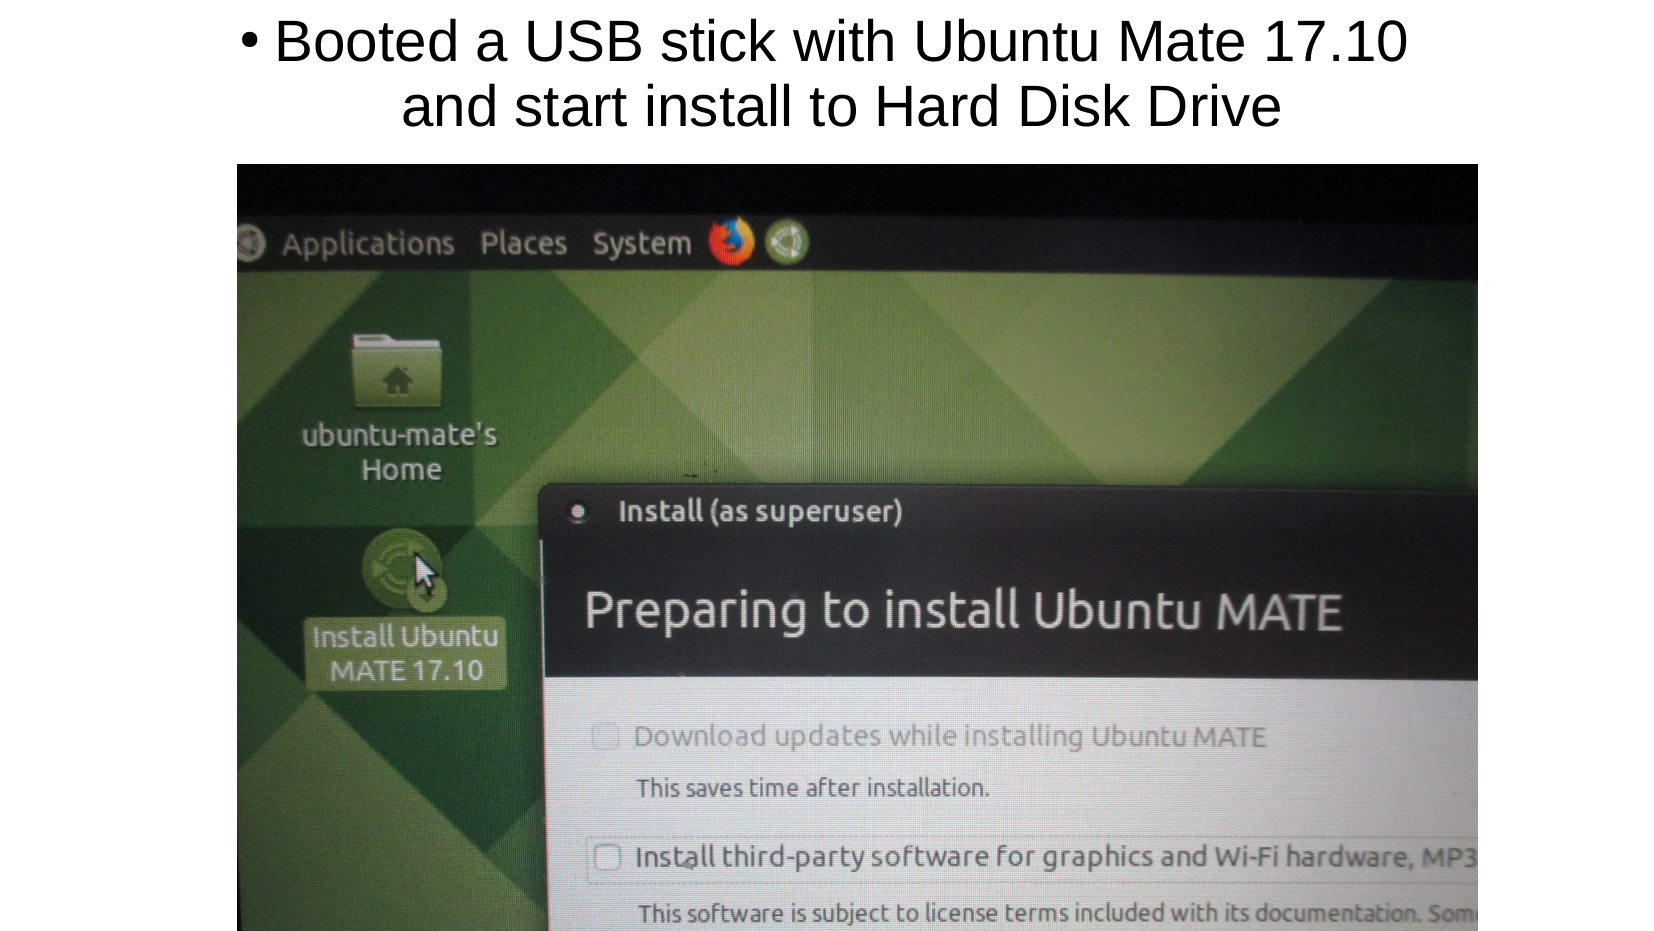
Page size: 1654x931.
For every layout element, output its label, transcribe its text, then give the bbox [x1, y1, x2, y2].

title Booted a USB stick with Ubuntu Mate 17.10 and start install to Hard Disk Drive [30, 8, 1621, 139]
picture [237, 164, 1478, 931]
